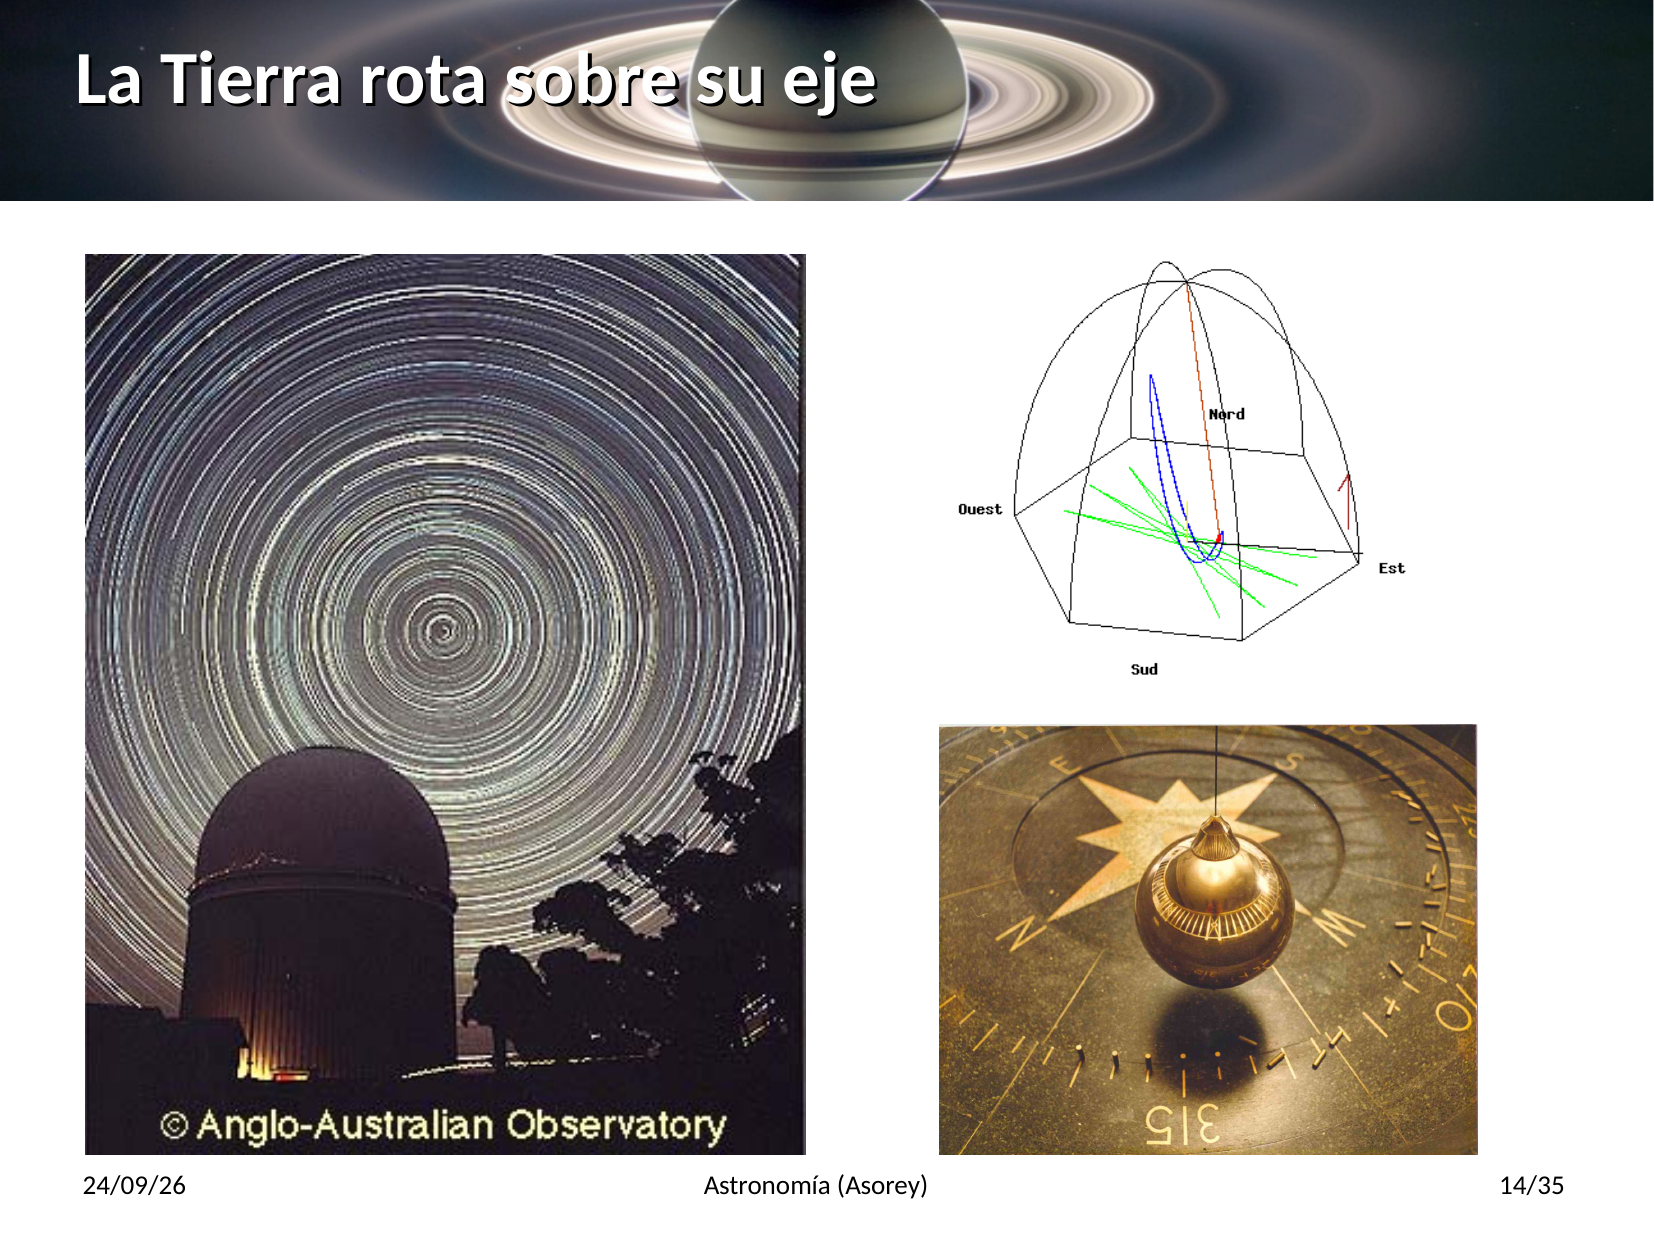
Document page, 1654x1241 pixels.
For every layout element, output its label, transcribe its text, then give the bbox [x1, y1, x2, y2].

picture [0, 0, 1654, 201]
picture [939, 724, 1478, 1155]
picture [85, 254, 806, 1156]
title La Tierra rota sobre su eje [75, 19, 1564, 151]
picture [922, 254, 1495, 685]
